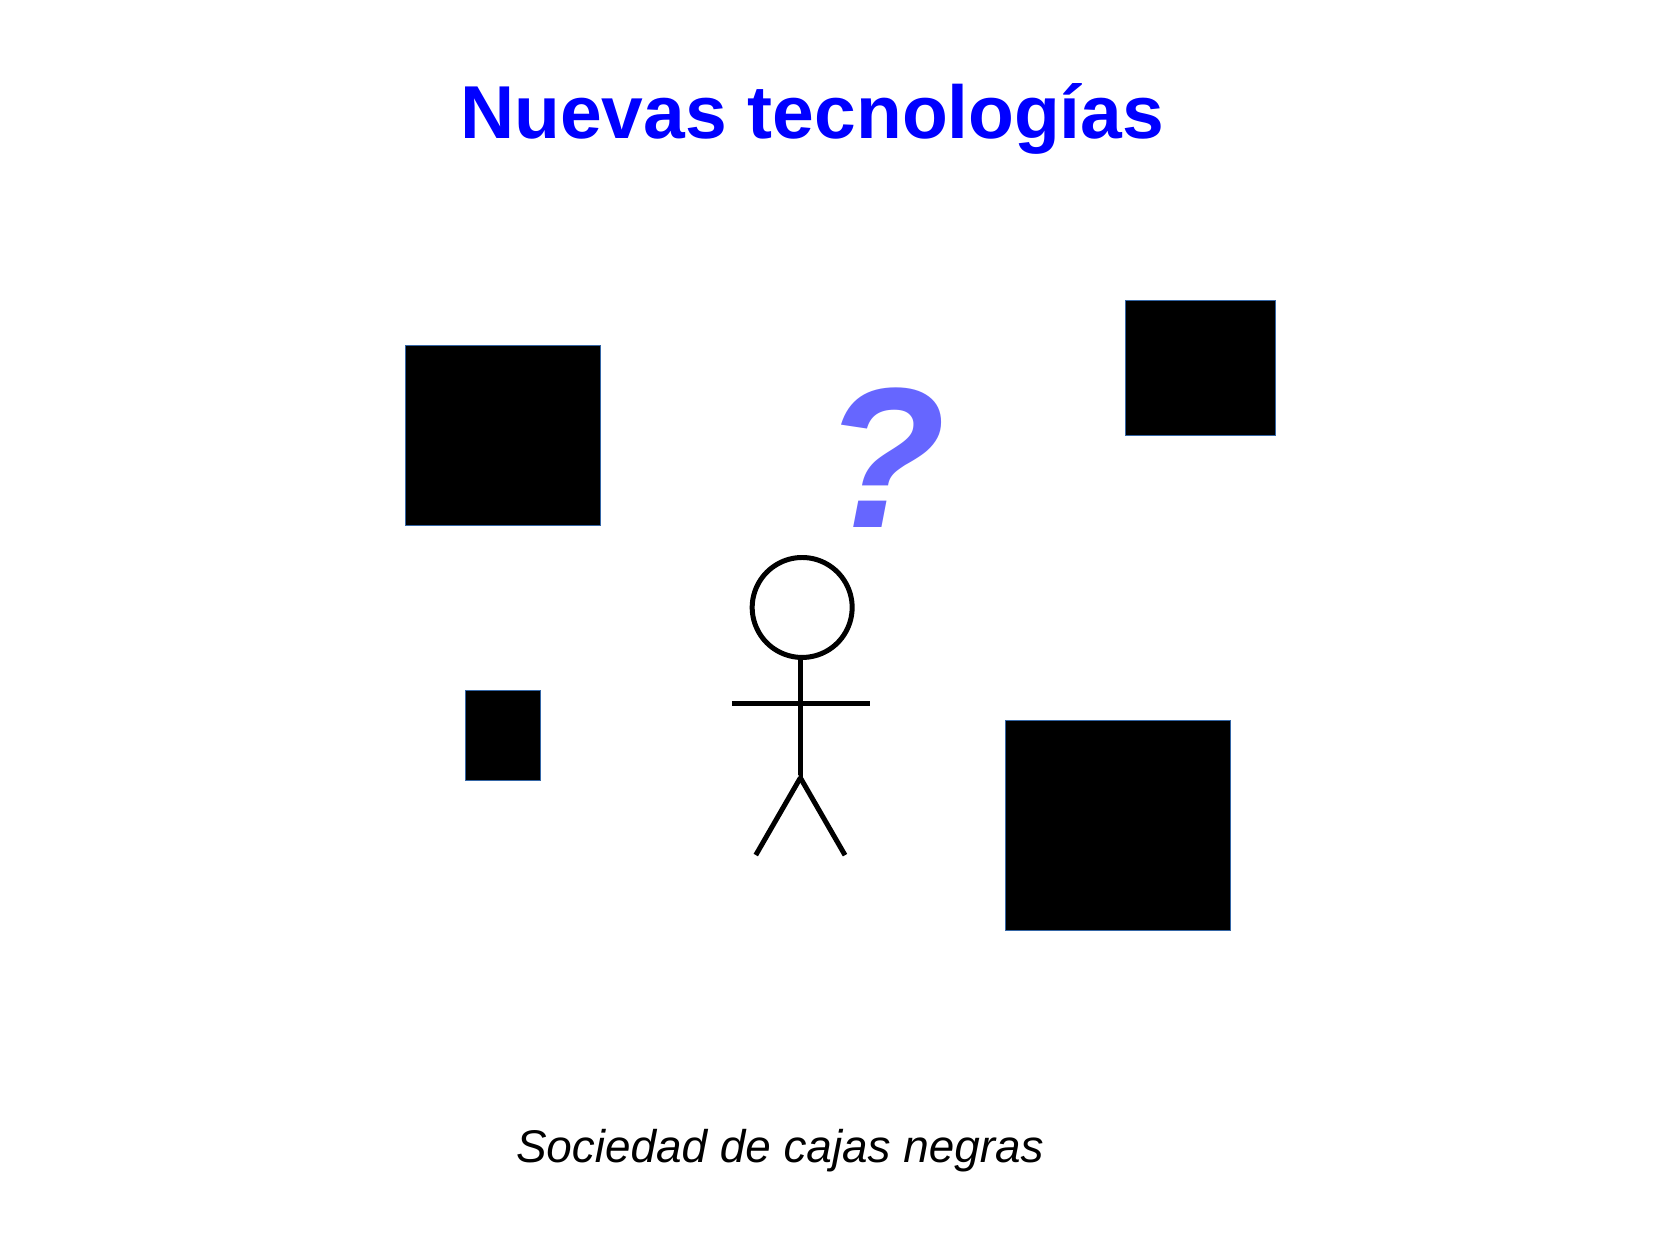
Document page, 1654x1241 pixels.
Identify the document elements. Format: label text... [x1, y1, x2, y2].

text_box ? [810, 346, 961, 571]
text_box Nuevas tecnologías [64, 60, 1561, 166]
text_box [1005, 720, 1231, 931]
text_box [465, 690, 541, 781]
text_box [1125, 300, 1276, 436]
picture [731, 555, 871, 857]
text_box Sociedad de cajas negras [450, 1095, 1111, 1198]
text_box [405, 345, 601, 526]
